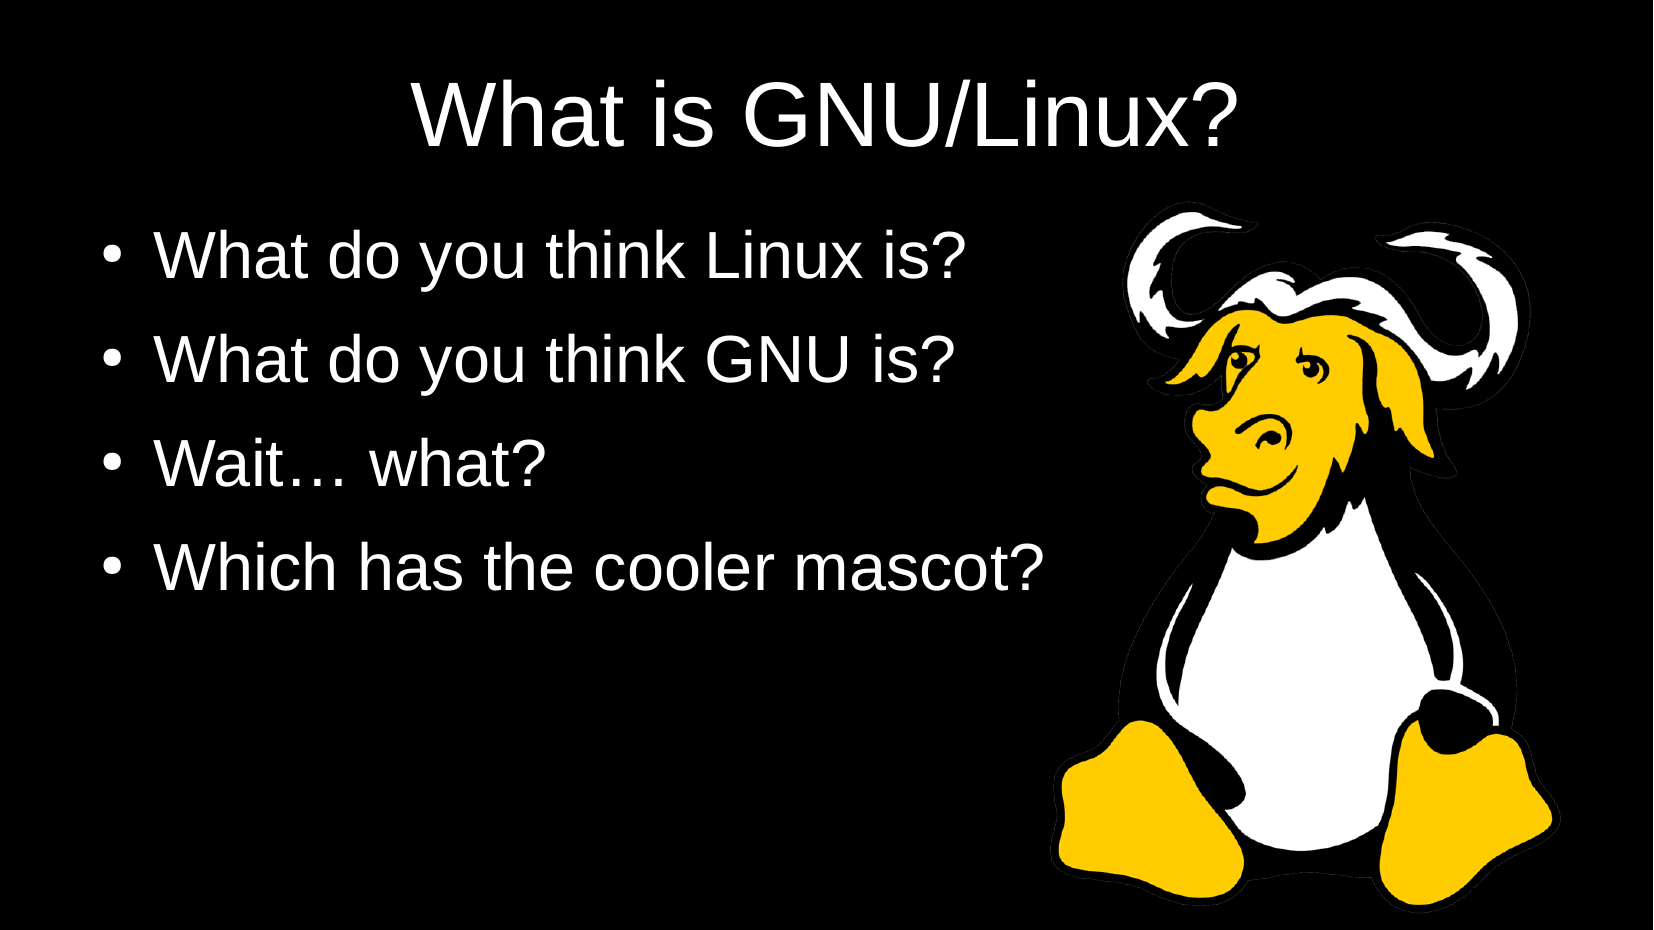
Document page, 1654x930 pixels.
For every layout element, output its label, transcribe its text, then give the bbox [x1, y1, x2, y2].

picture [1032, 187, 1584, 930]
title What is GNU/Linux? [82, 37, 1571, 193]
list What do you think Linux is? What do you think GNU is? Wait… what? Which has the cooler mascot? [82, 217, 1032, 757]
